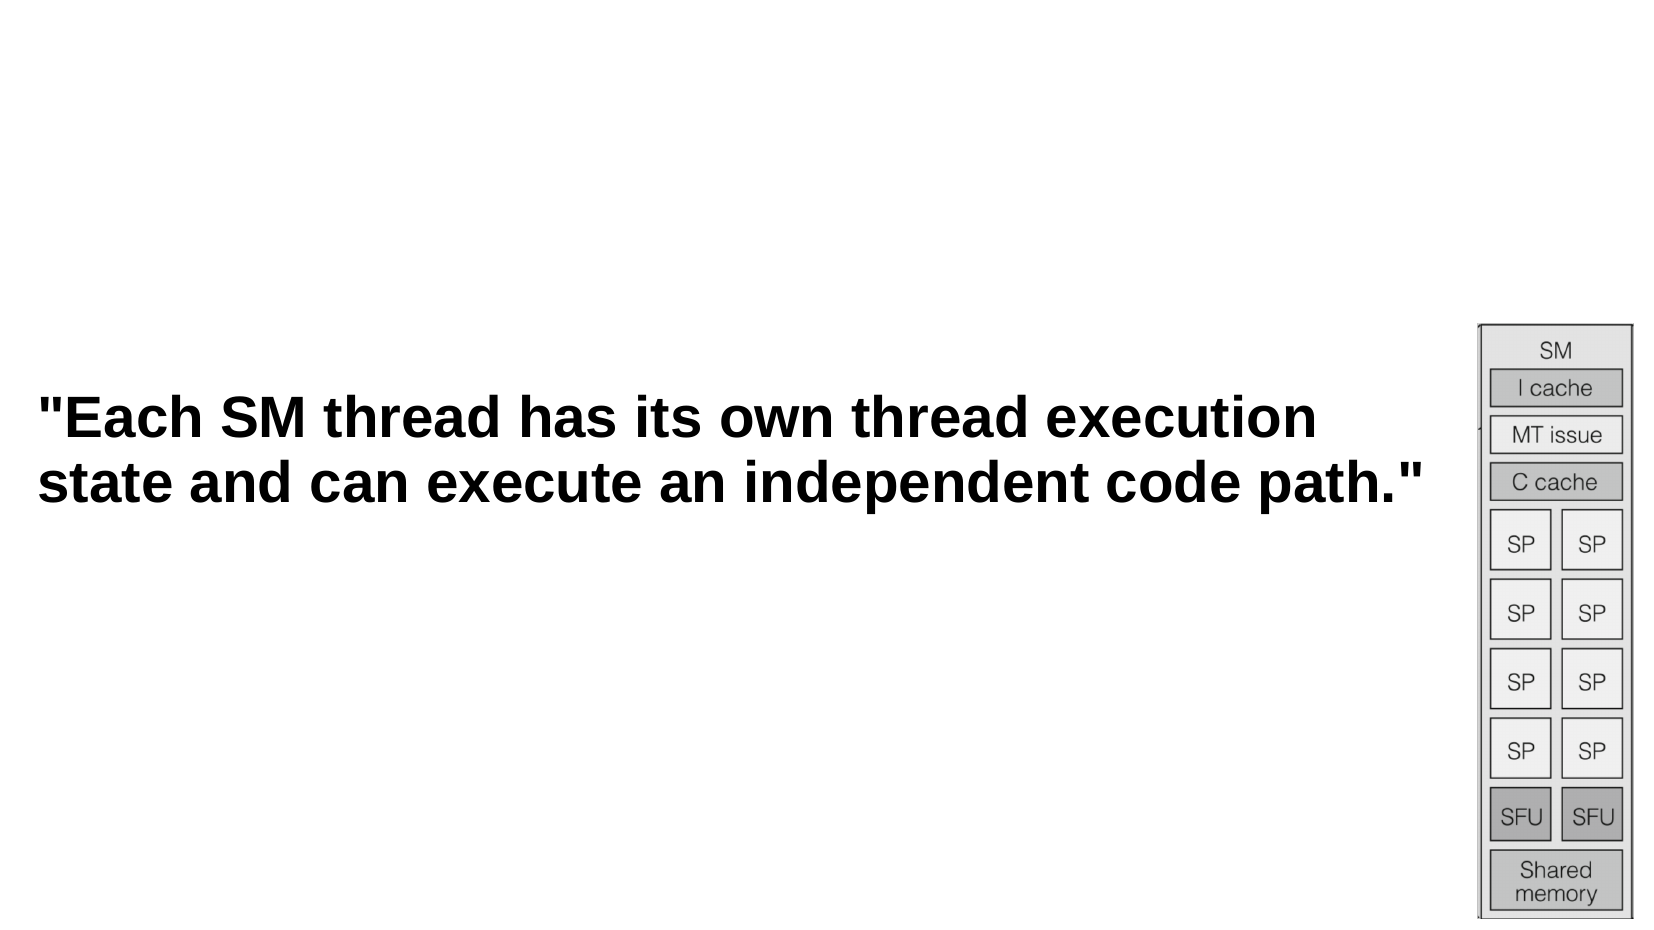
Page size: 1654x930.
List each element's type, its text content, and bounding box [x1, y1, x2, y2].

title "Each SM thread has its own thread execution state and can execute an independent code path." [37, 75, 1461, 826]
picture [1460, 307, 1651, 930]
